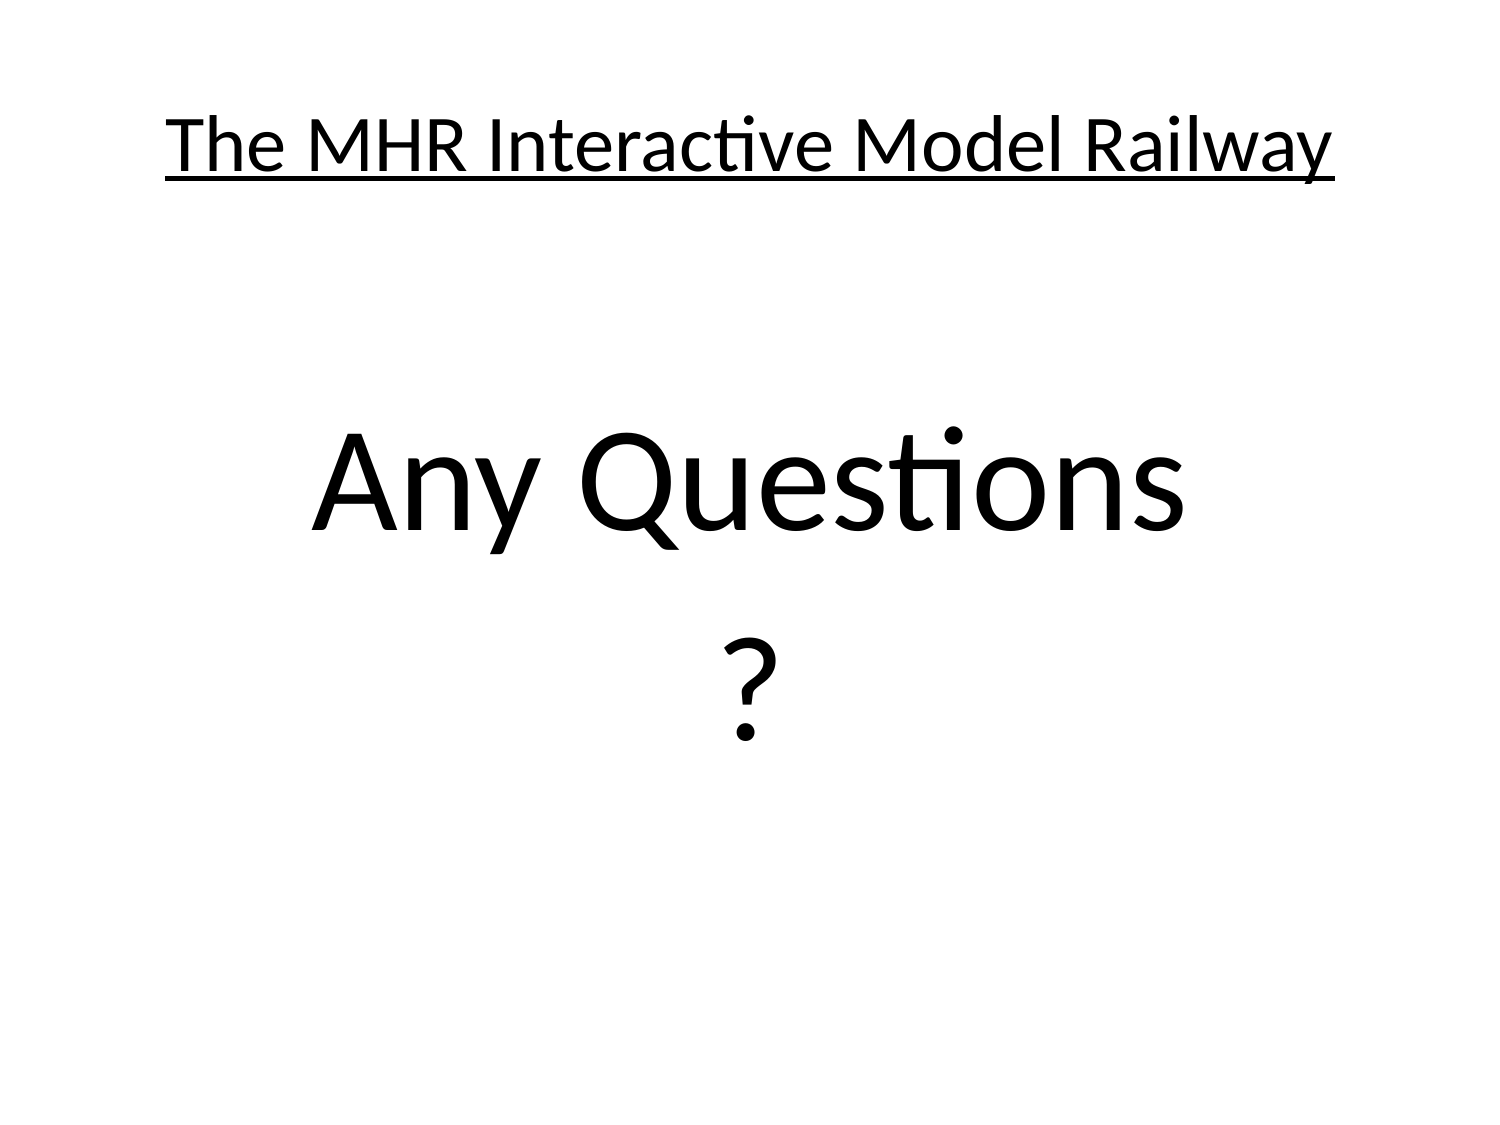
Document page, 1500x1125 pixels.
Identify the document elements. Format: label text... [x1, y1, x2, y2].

title The MHR Interactive Model Railway [75, 45, 1425, 233]
list Any Questions ? [75, 262, 1425, 1005]
